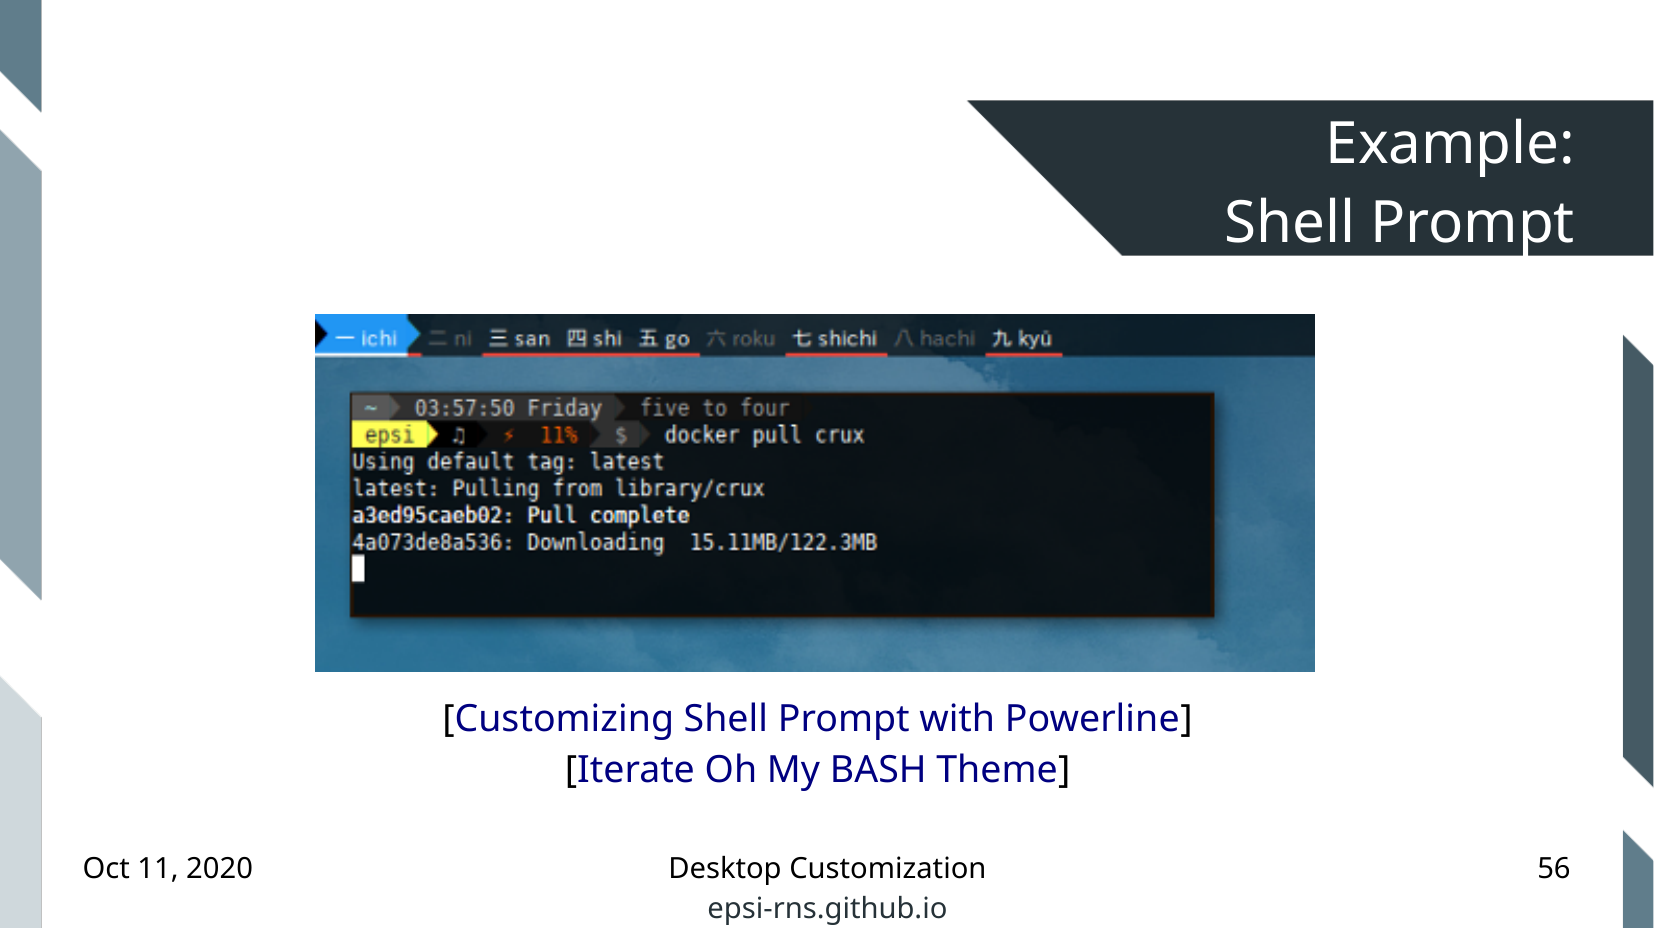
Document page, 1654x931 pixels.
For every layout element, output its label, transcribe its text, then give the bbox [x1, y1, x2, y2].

title Example: Shell Prompt [1050, 105, 1576, 256]
picture [0, 0, 1654, 928]
subtitle [Customizing Shell Prompt with Powerline] [Iterate Oh My BASH Theme] [375, 675, 1261, 811]
